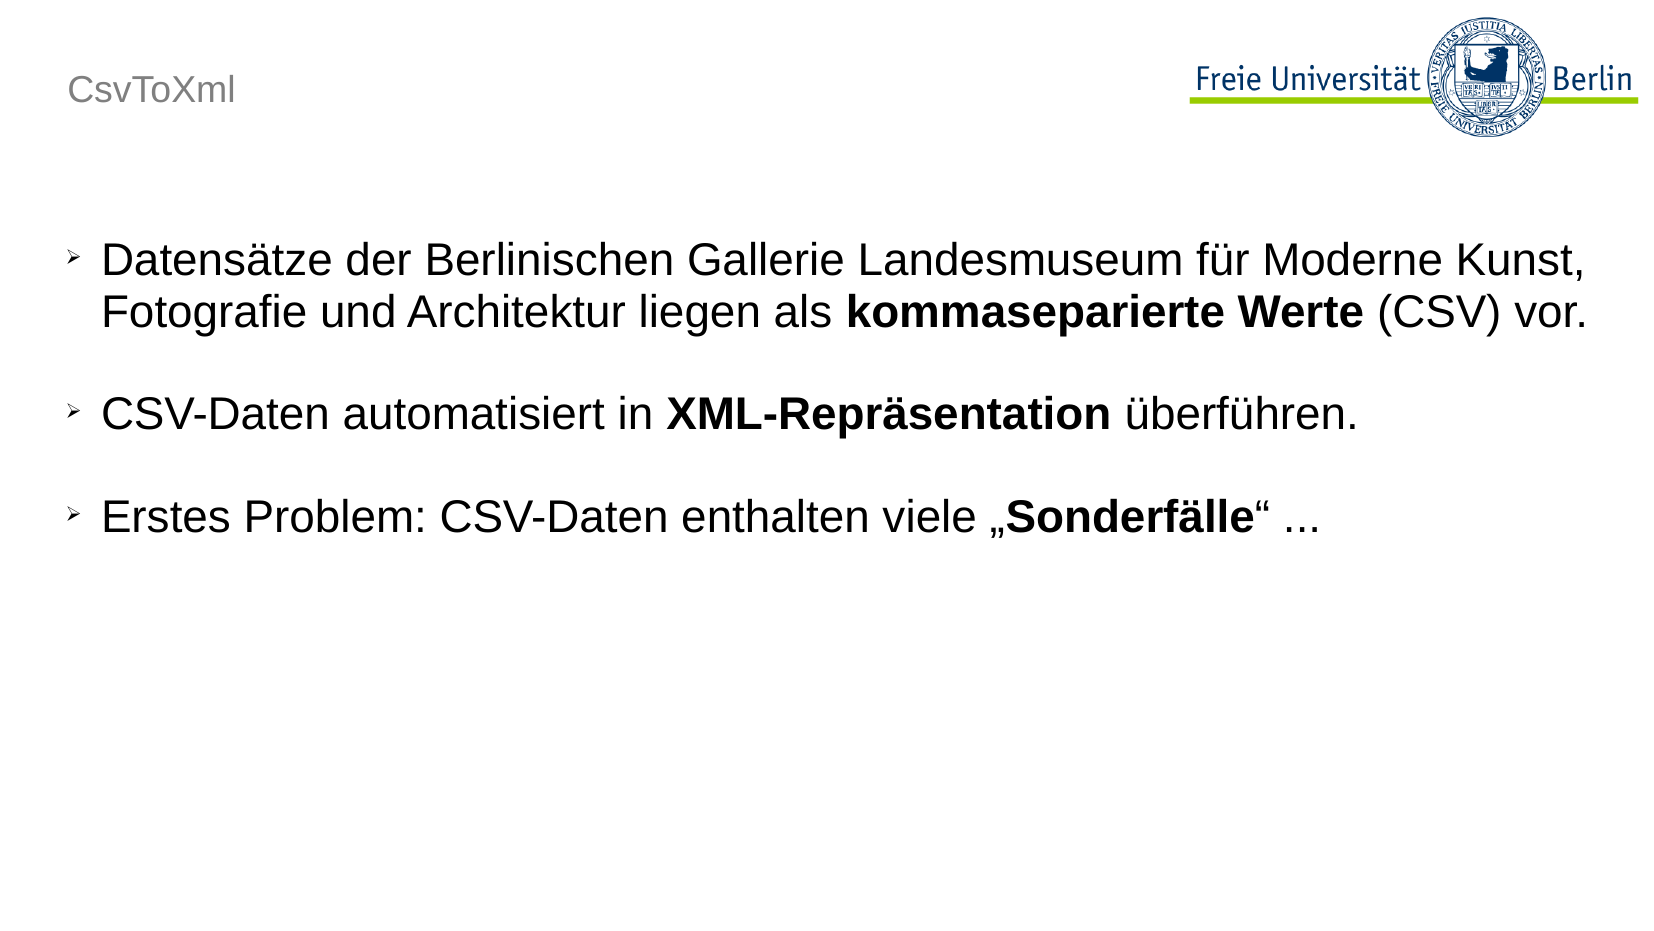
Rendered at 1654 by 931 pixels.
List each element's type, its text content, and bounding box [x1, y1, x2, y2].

picture [1185, 11, 1642, 142]
text_box CsvToXml [52, 61, 251, 119]
text_box Datensätze der Berlinischen Gallerie Landesmuseum für Moderne Kunst, Fotografie und Architektur liegen als kommaseparierte Werte (CSV) vor. CSV-Daten automatisiert in XML-Repräsentation überführen. Erstes Problem: CSV-Daten enthalten viele „Sonderfälle“ ... [50, 227, 1603, 550]
